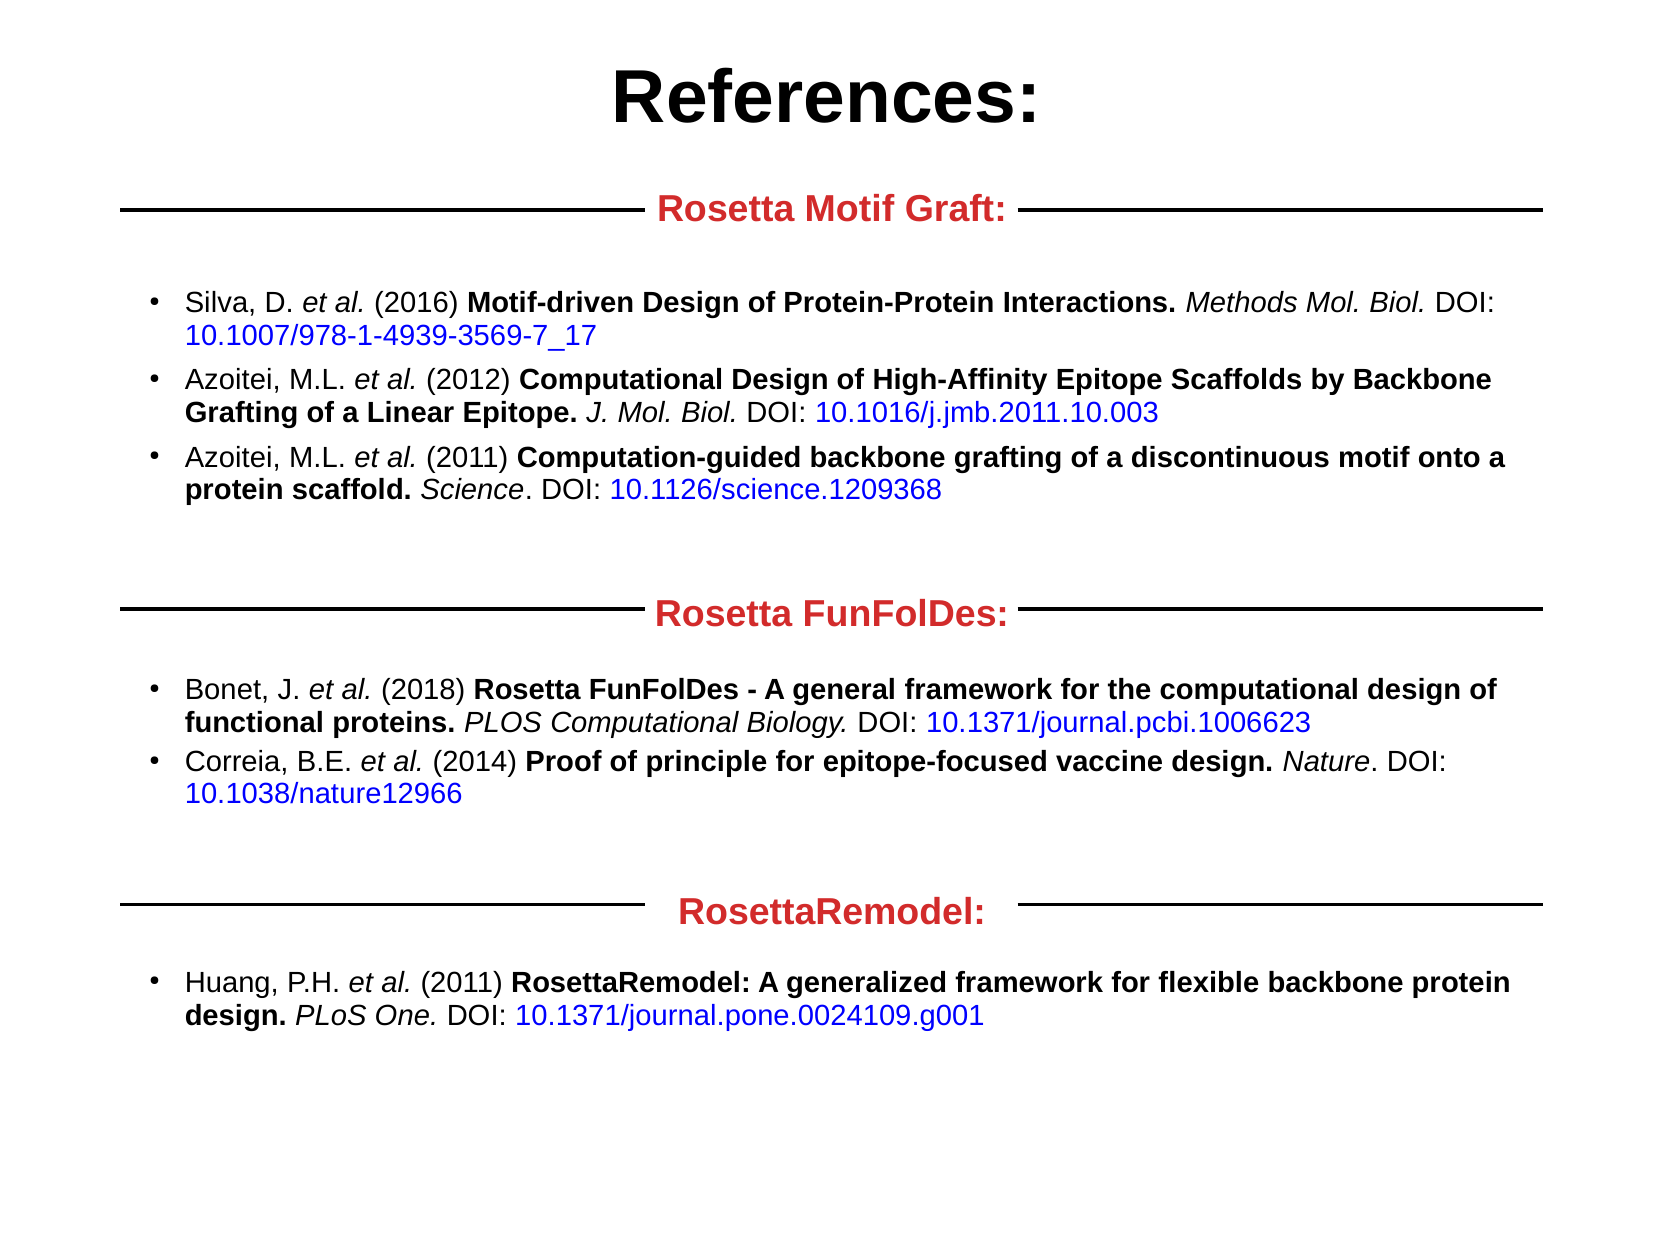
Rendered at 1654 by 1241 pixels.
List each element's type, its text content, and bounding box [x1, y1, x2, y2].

text_box Rosetta Motif Graft: Silva, D. et al. (2016) Motif-driven Design of Protein-Protein Interactions. Methods Mol. Biol. DOI: 10.1007/978-1-4939-3569-7_17 Azoitei, M.L. et al. (2012) Computational Design of High-Affinity Epitope Scaffolds by Backbone Grafting of a Linear Epitope. J. Mol. Biol. DOI: 10.1016/j.jmb.2011.10.003 Azoitei, M.L. et al. (2011) Computation-guided backbone grafting of a discontinuous motif onto a protein scaffold. Science. DOI: 10.1126/science.1209368 Rosetta FunFolDes: Bonet, J. et al. (2018) Rosetta FunFolDes - A general framework for the computational design of functional proteins. PLOS Computational Biology. DOI: 10.1371/journal.pcbi.1006623 Correia, B.E. et al. (2014) Proof of principle for epitope-focused vaccine design. Nature. DOI: 10.1038/nature12966 RosettaRemodel: Huang, P.H. et al. (2011) RosettaRemodel: A generalized framework for flexible backbone protein design. PLoS One. DOI: 10.1371/journal.pone.0024109.g001 [134, 180, 1530, 1070]
text_box References: [0, 47, 1654, 146]
